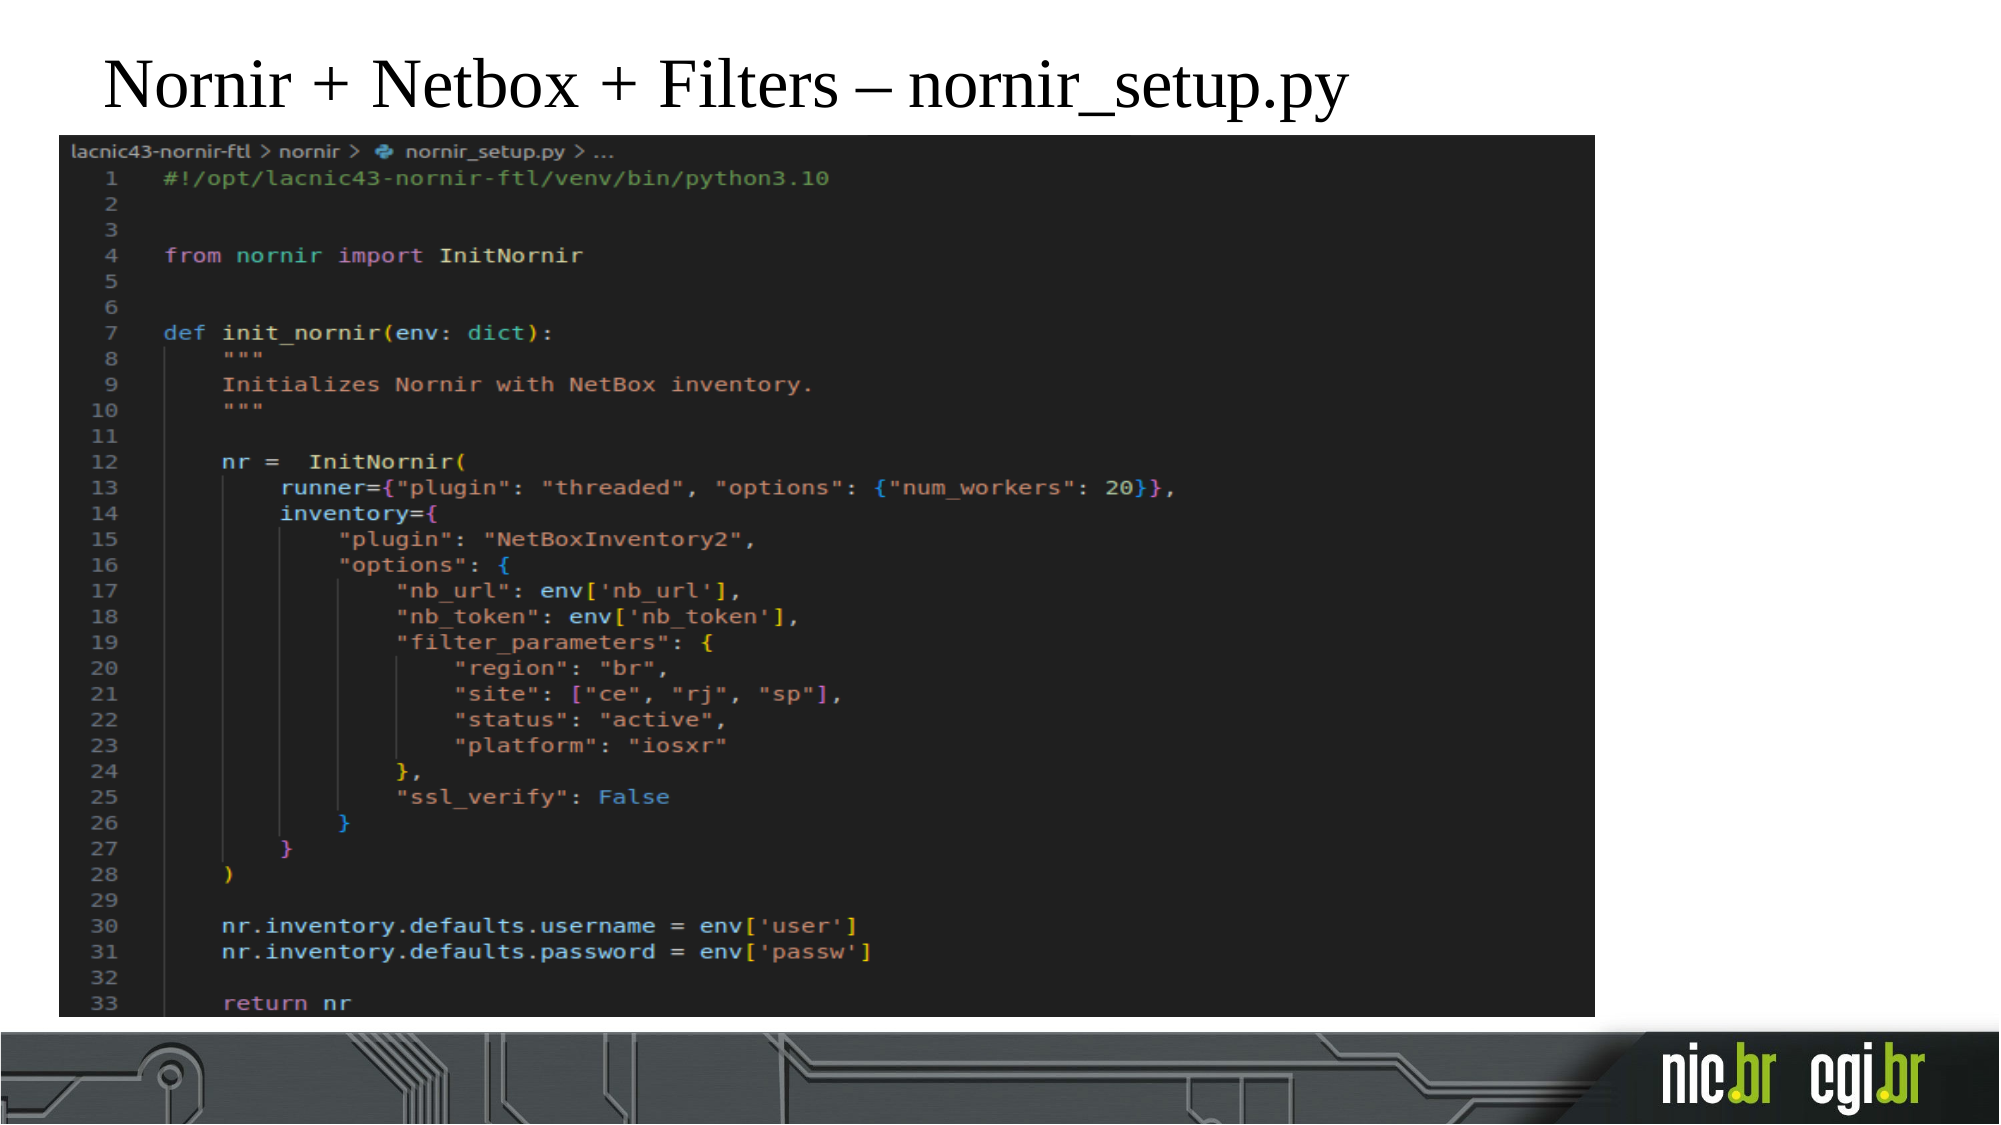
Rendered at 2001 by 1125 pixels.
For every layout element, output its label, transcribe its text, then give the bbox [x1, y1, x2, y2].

title Nornir + Netbox + Filters – nornir_setup.py [78, 36, 1923, 122]
picture [0, 0, 1999, 1124]
